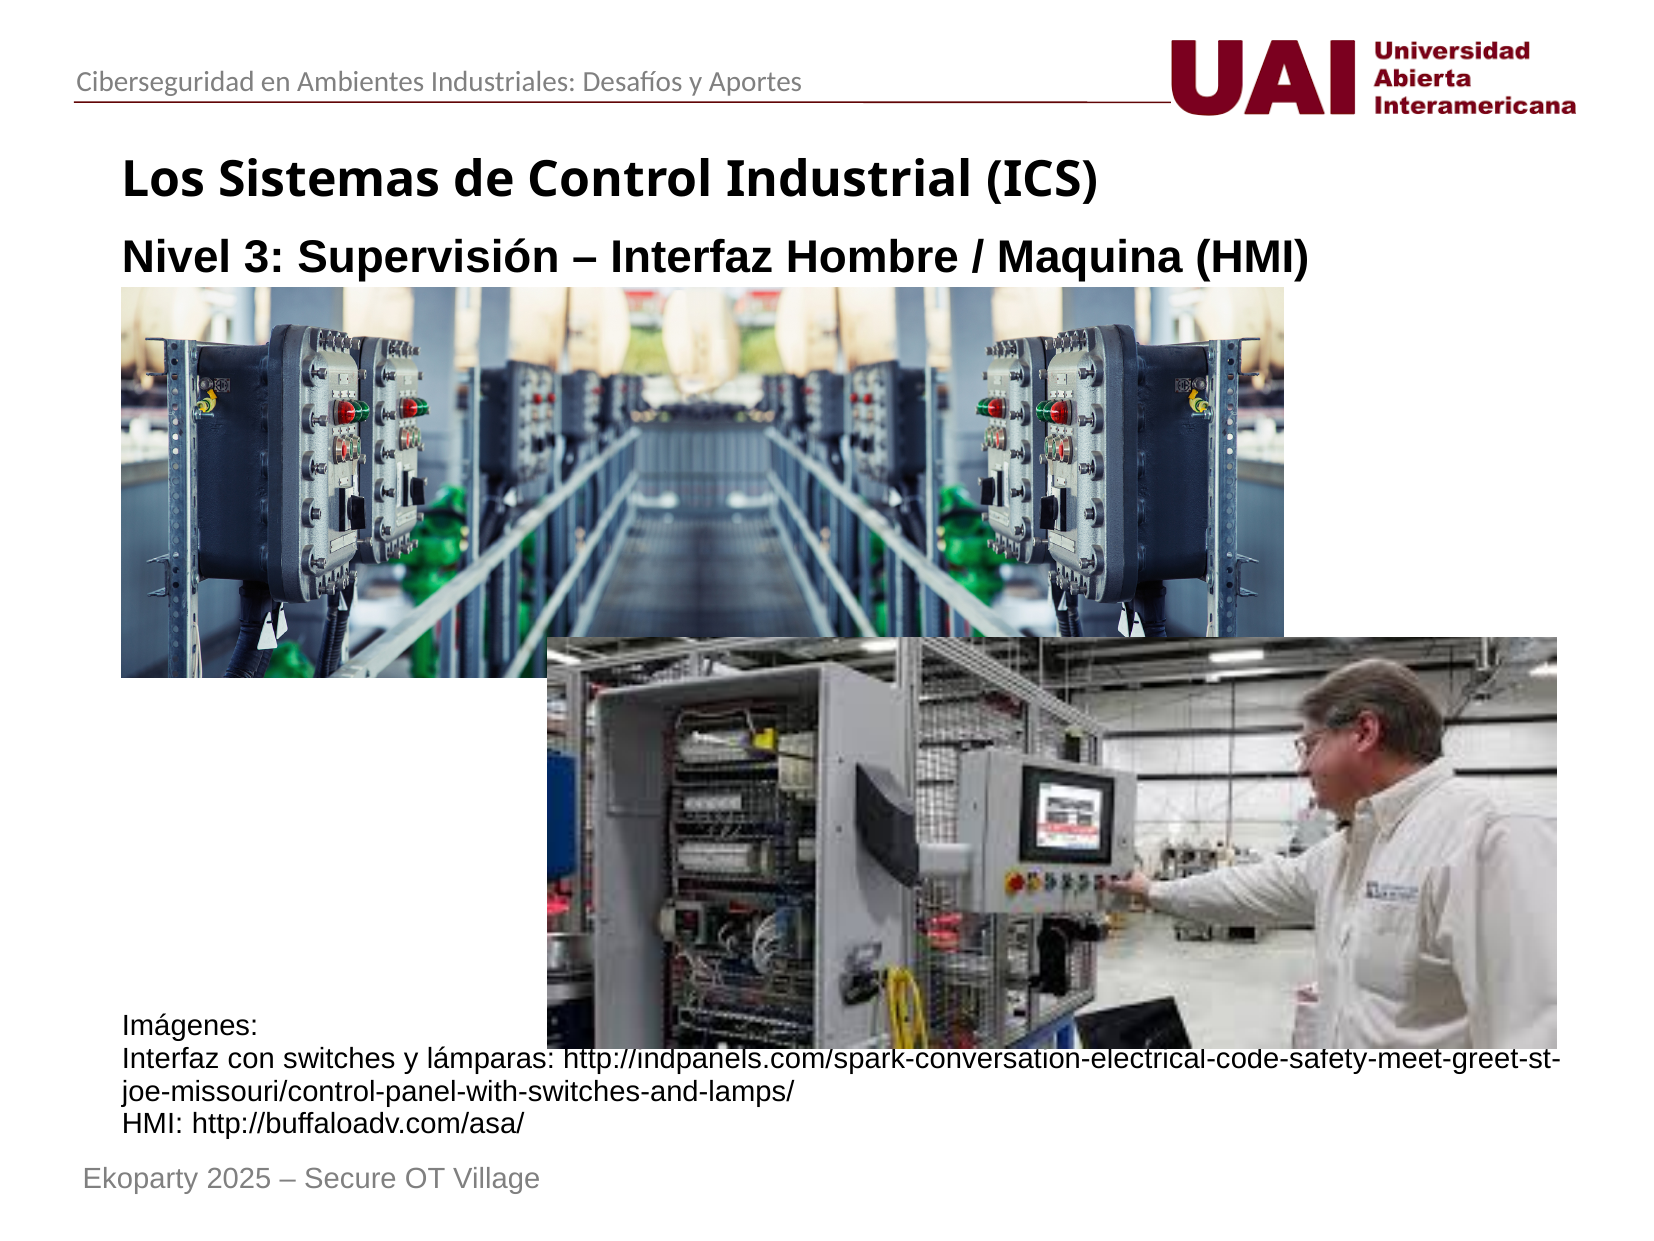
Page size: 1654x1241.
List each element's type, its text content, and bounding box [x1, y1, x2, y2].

picture [121, 287, 1557, 1049]
picture [1171, 40, 1577, 116]
text_box Los Sistemas de Control Industrial (ICS) [106, 135, 1114, 220]
text_box Nivel 3: Supervisión – Interfaz Hombre / Maquina (HMI) Imágenes: Interfaz con switches y lámparas: http://indpanels.com/spark-conversation-electrical-code-safety-meet-greet-st-joe-missouri/control-panel-with-switches-and-lamps/ HMI: http://buffaloadv.com/asa/ [107, 223, 1614, 1148]
